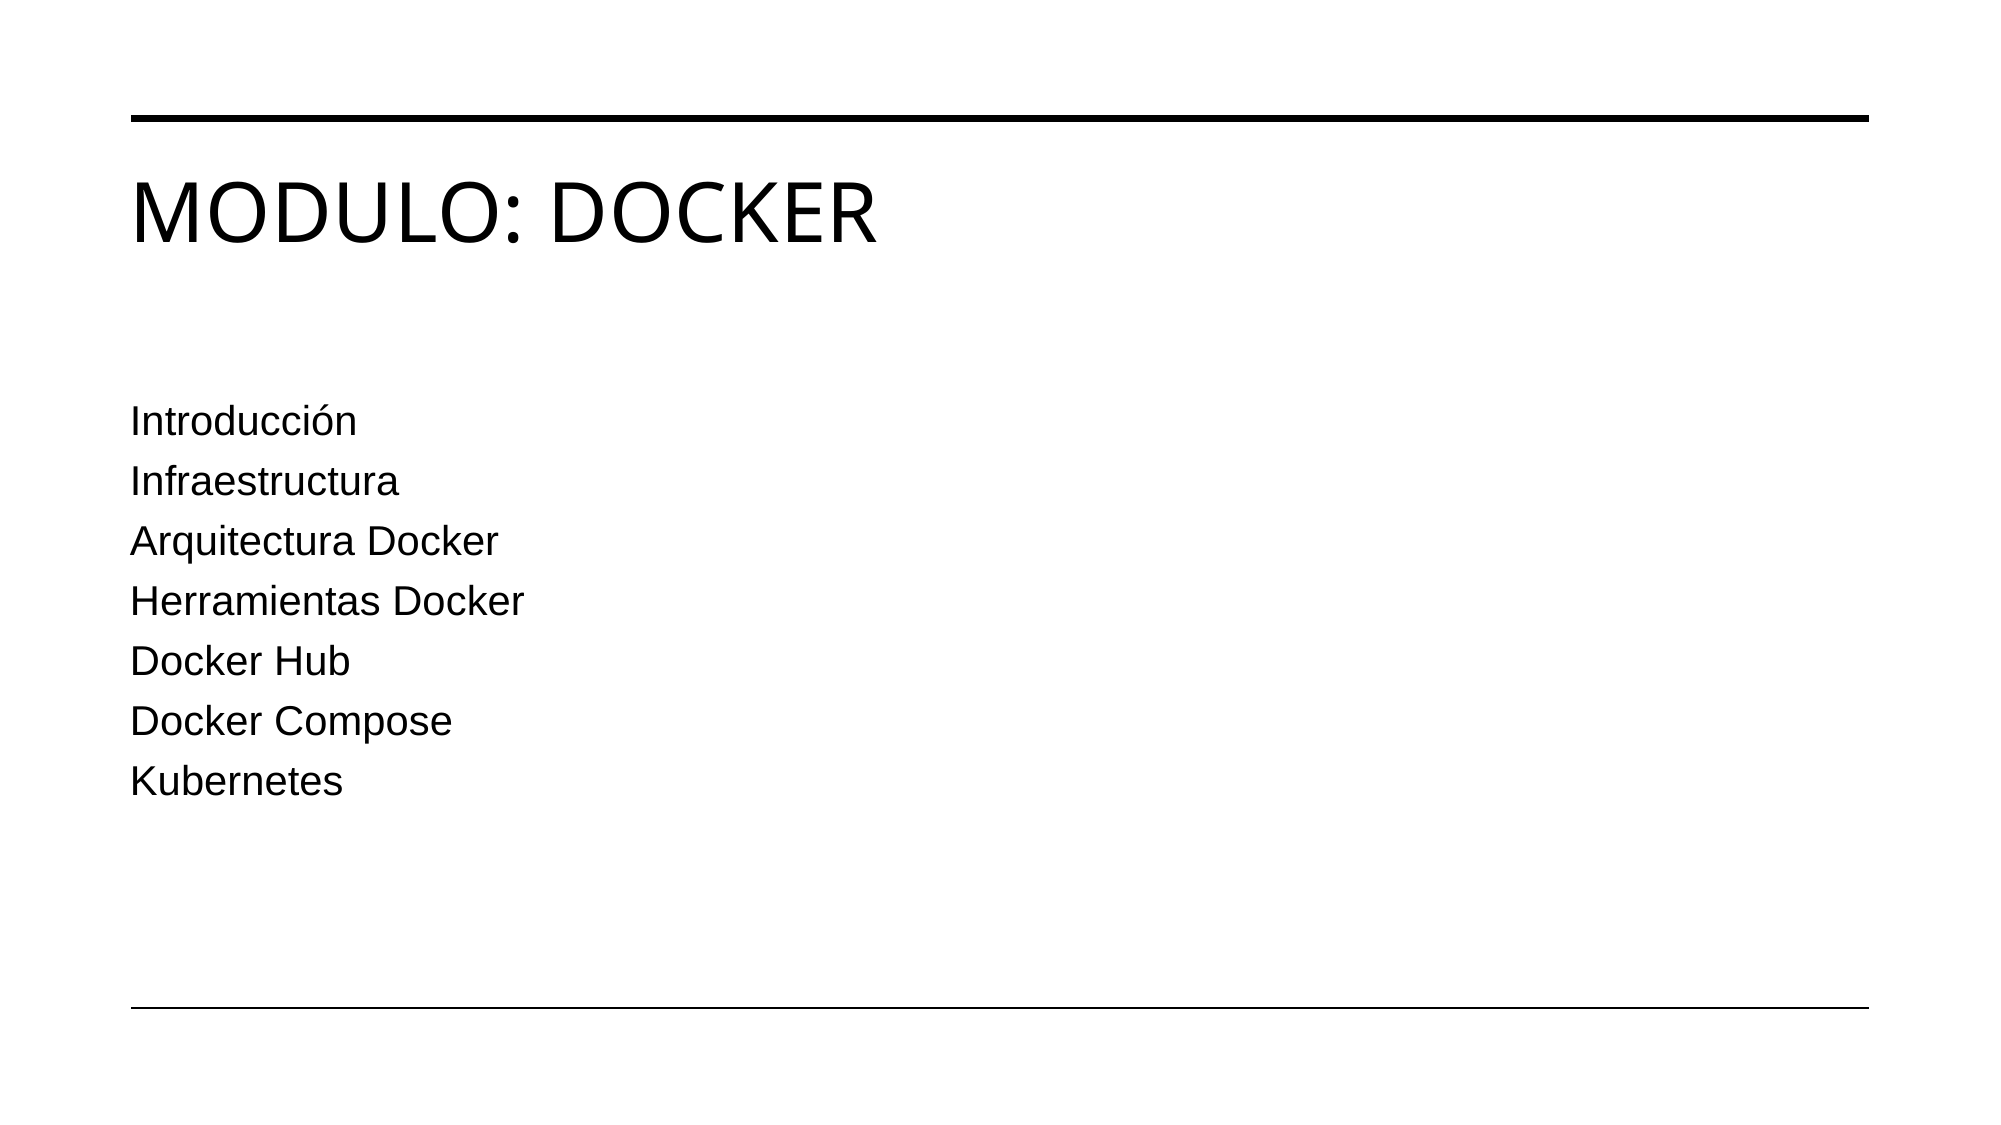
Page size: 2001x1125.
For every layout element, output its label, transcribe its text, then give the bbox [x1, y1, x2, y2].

title MODULO: DOCKER [114, 151, 1869, 376]
list Introducción Infraestructura Arquitectura Docker Herramientas Docker Docker Hub Docker Compose Kubernetes [114, 376, 1869, 973]
